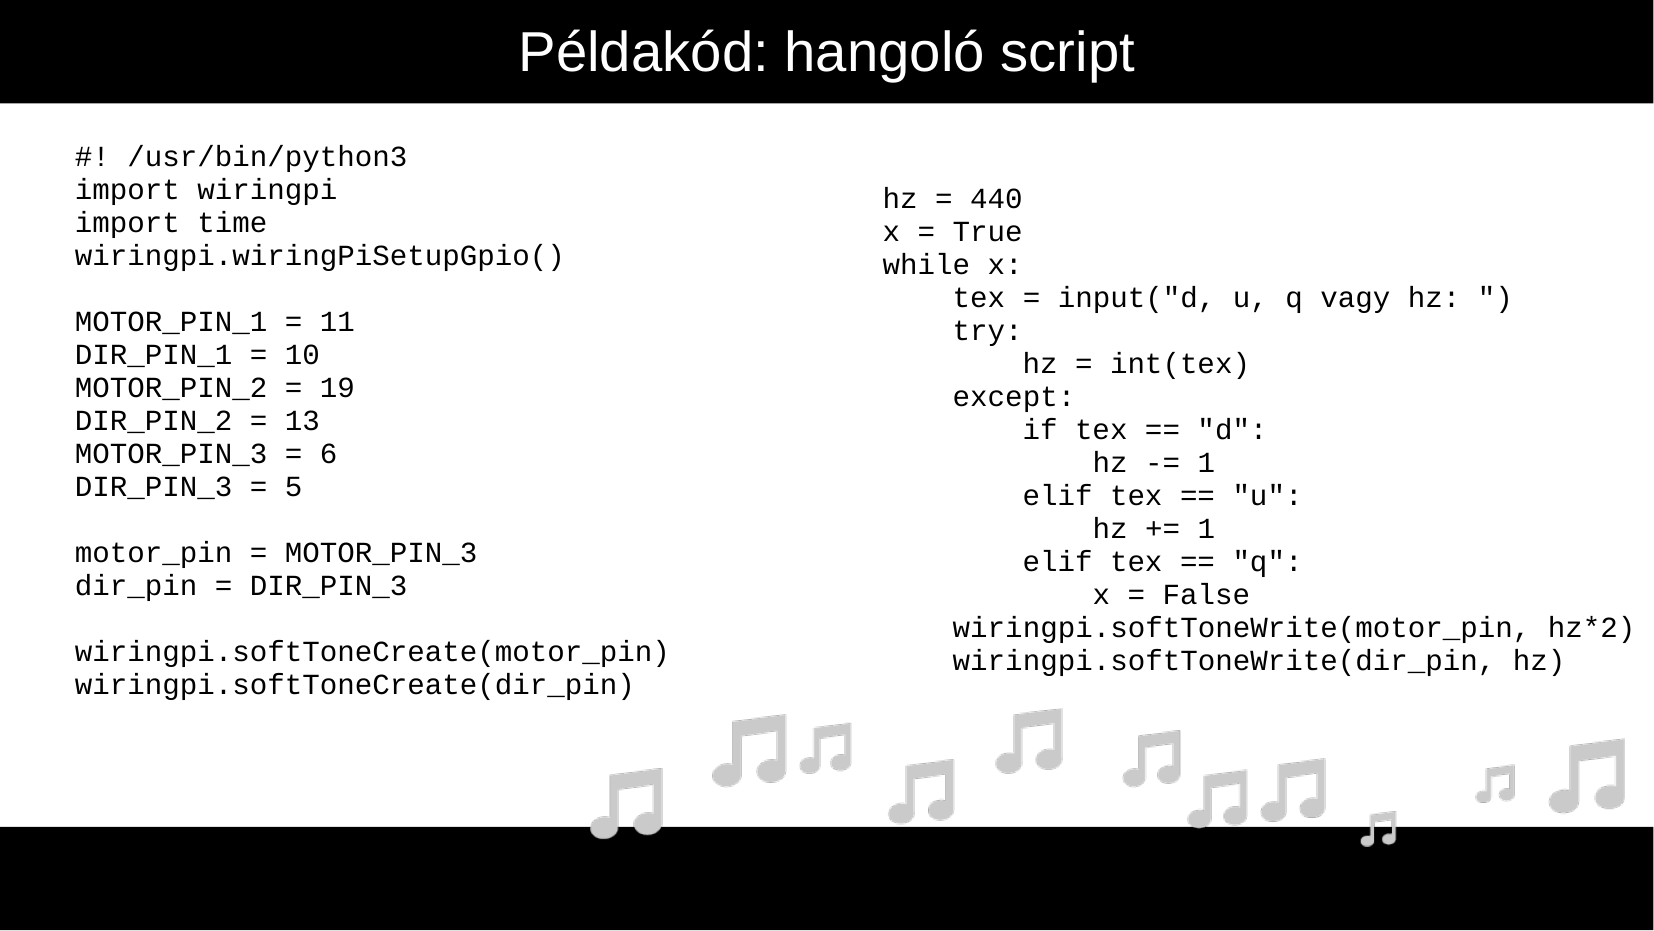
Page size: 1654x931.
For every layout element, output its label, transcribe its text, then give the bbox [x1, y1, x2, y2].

title Példakód: hangoló script [59, 6, 1595, 98]
text_box #! /usr/bin/python3 import wiringpi import time wiringpi.wiringPiSetupGpio() MOTOR_PIN_1 = 11 DIR_PIN_1 = 10 MOTOR_PIN_2 = 19 DIR_PIN_2 = 13 MOTOR_PIN_3 = 6 DIR_PIN_3 = 5 motor_pin = MOTOR_PIN_3 dir_pin = DIR_PIN_3 wiringpi.softToneCreate(motor_pin) wiringpi.softToneCreate(dir_pin) [60, 135, 685, 712]
text_box hz = 440 x = True while x: tex = input("d, u, q vagy hz: ") try: hz = int(tex) except: if tex == "d": hz -= 1 elif tex == "u": hz += 1 elif tex == "q": x = False wiringpi.softToneWrite(motor_pin, hz*2) wiringpi.softToneWrite(dir_pin, hz) [867, 176, 1651, 721]
